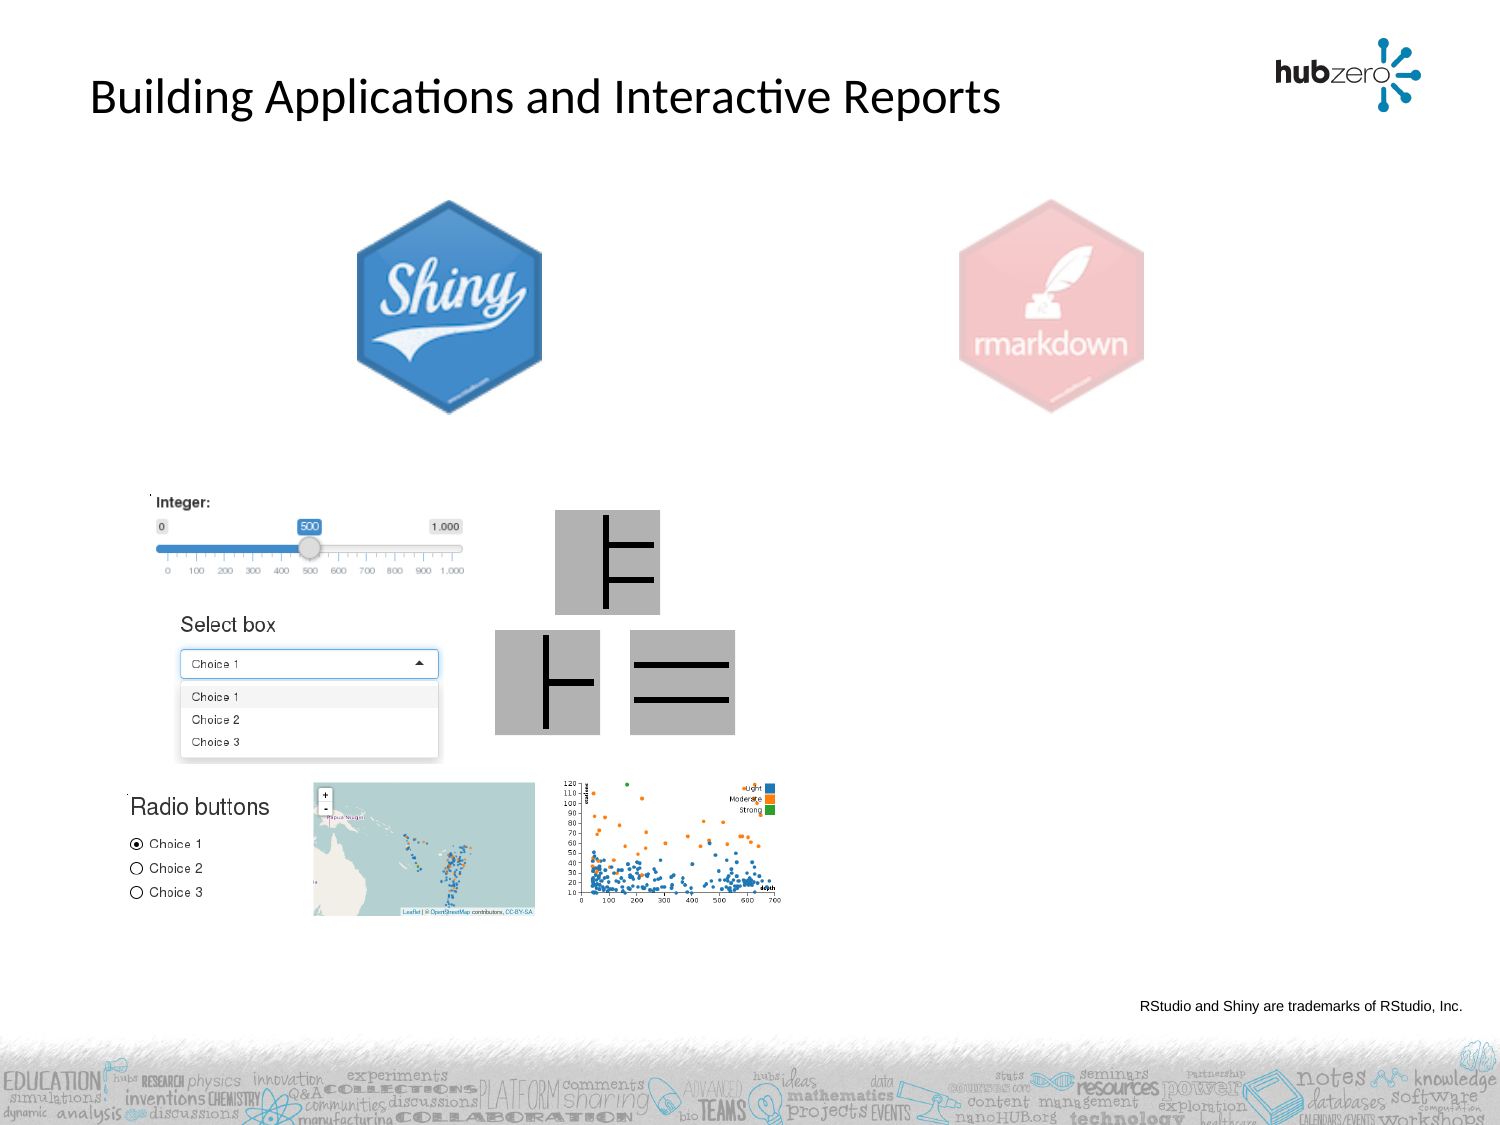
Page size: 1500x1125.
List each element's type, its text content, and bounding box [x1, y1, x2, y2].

picture [310, 779, 538, 919]
picture [563, 779, 781, 903]
text_box RStudio and Shiny are trademarks of RStudio, Inc. [1125, 990, 1478, 1023]
picture [1272, 35, 1424, 44]
text_box [630, 630, 736, 736]
picture [174, 609, 444, 764]
title Building Applications and Interactive Reports [75, 44, 1426, 144]
text_box [945, 186, 1156, 427]
picture [357, 200, 542, 415]
picture [127, 794, 271, 902]
text_box [555, 510, 661, 616]
picture [0, 1034, 1500, 1125]
picture [150, 494, 466, 579]
text_box [495, 630, 601, 736]
